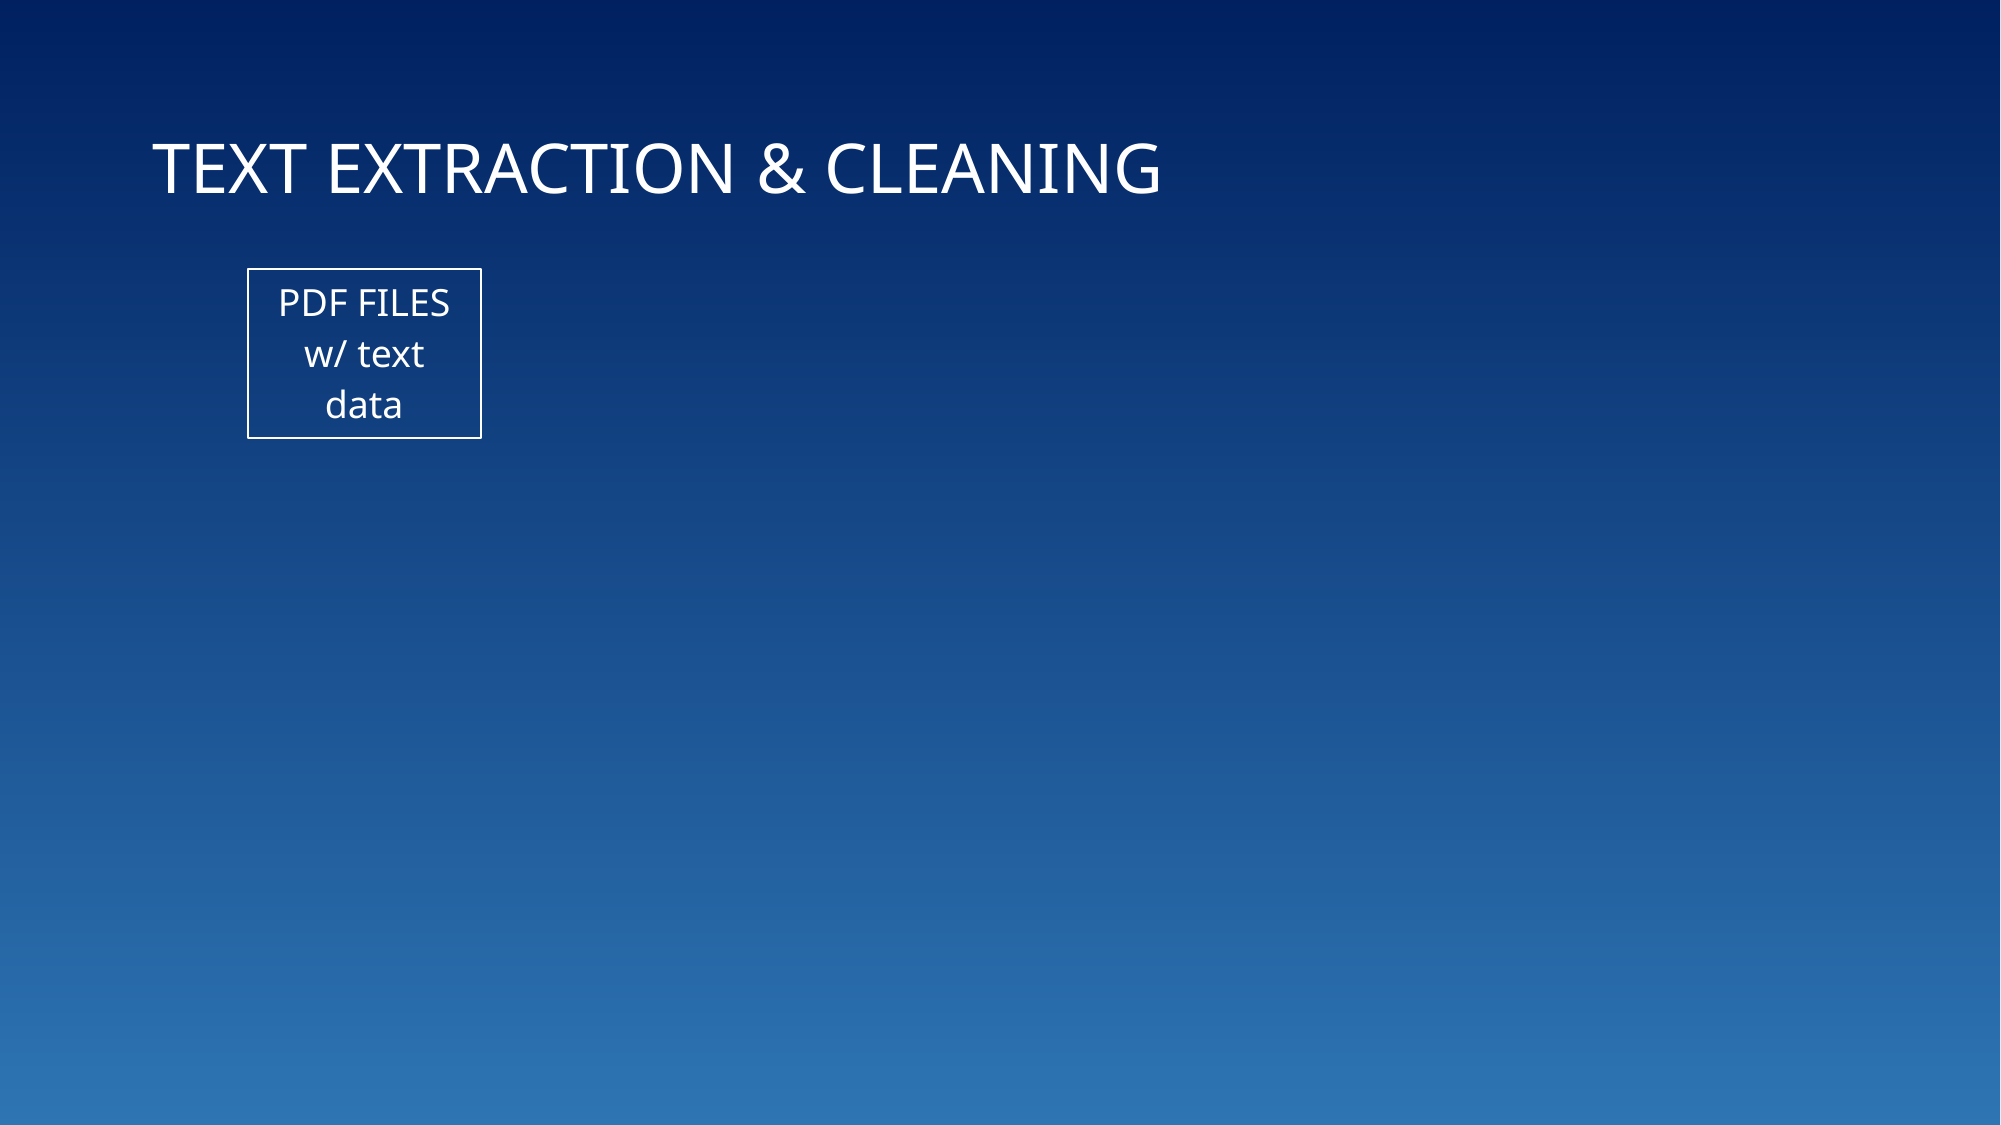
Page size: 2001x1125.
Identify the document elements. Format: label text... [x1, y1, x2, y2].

title TEXT EXTRACTION & CLEANING [137, 59, 1863, 278]
text_box PDF FILES w/ text data [247, 269, 481, 375]
